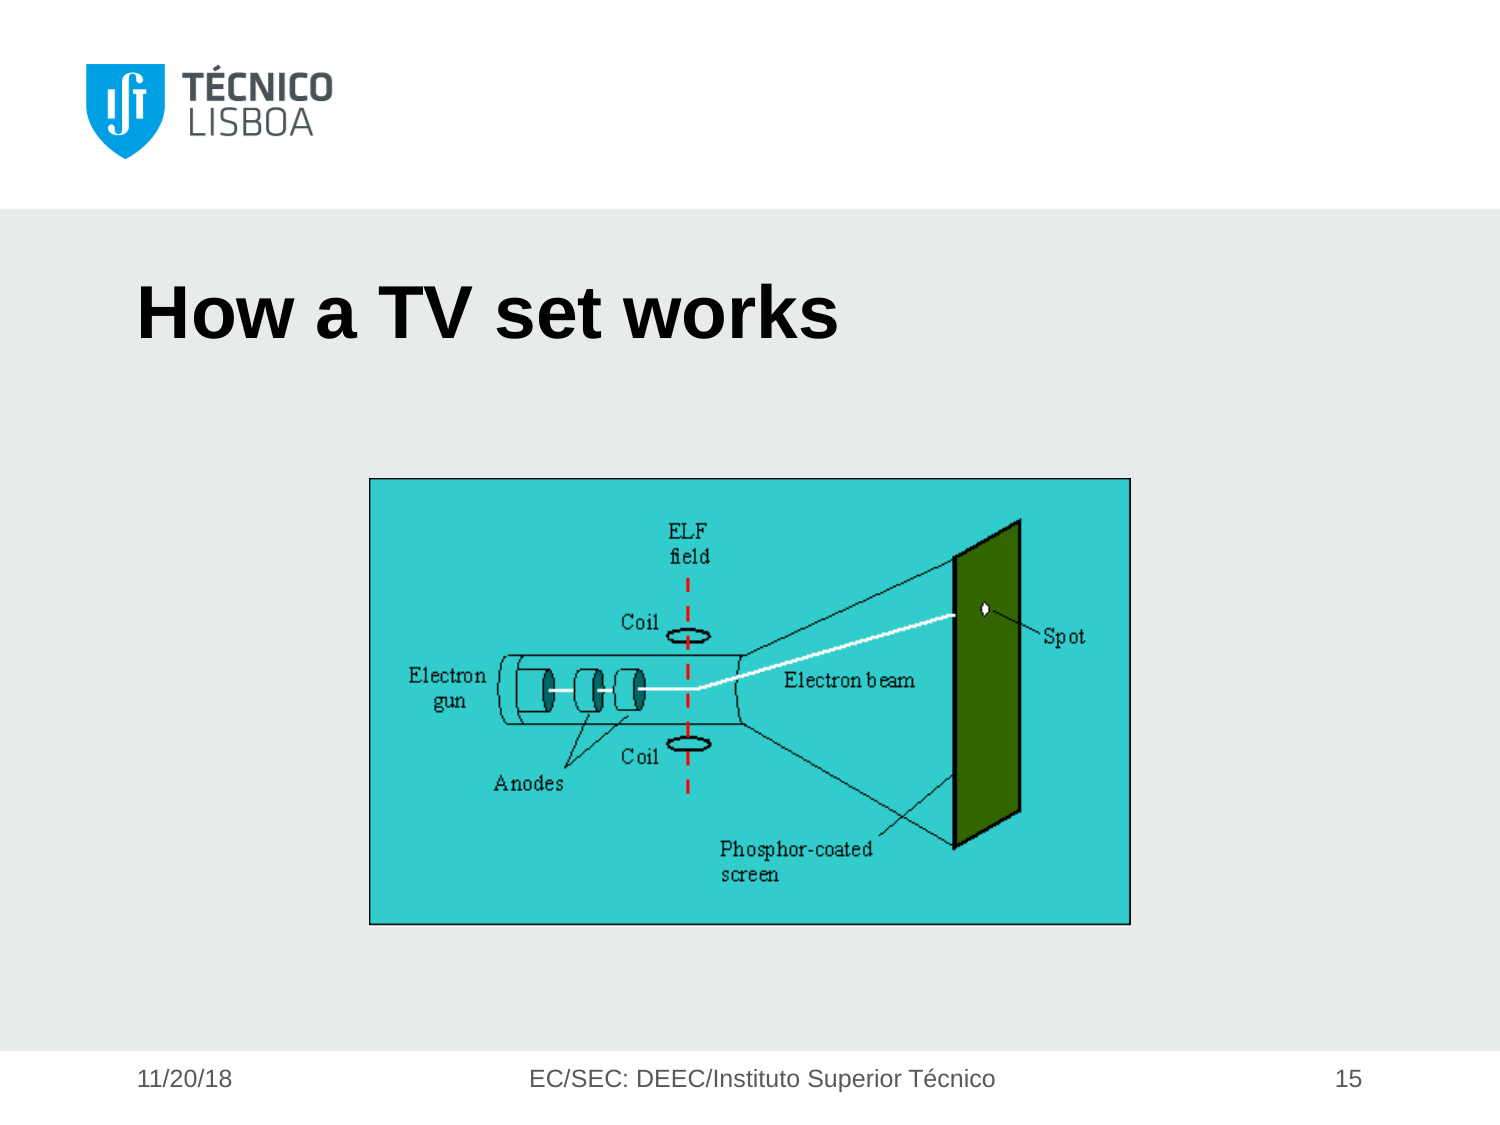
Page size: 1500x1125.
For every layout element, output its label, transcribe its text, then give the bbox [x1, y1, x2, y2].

slide_number <number> [1077, 1052, 1378, 1103]
slide_number 11/20/18 [121, 1052, 425, 1103]
title How a TV set works [121, 237, 1378, 381]
footer EC/SEC: DEEC/Instituto Superior Técnico [512, 1052, 1021, 1103]
picture [0, 0, 1500, 1125]
